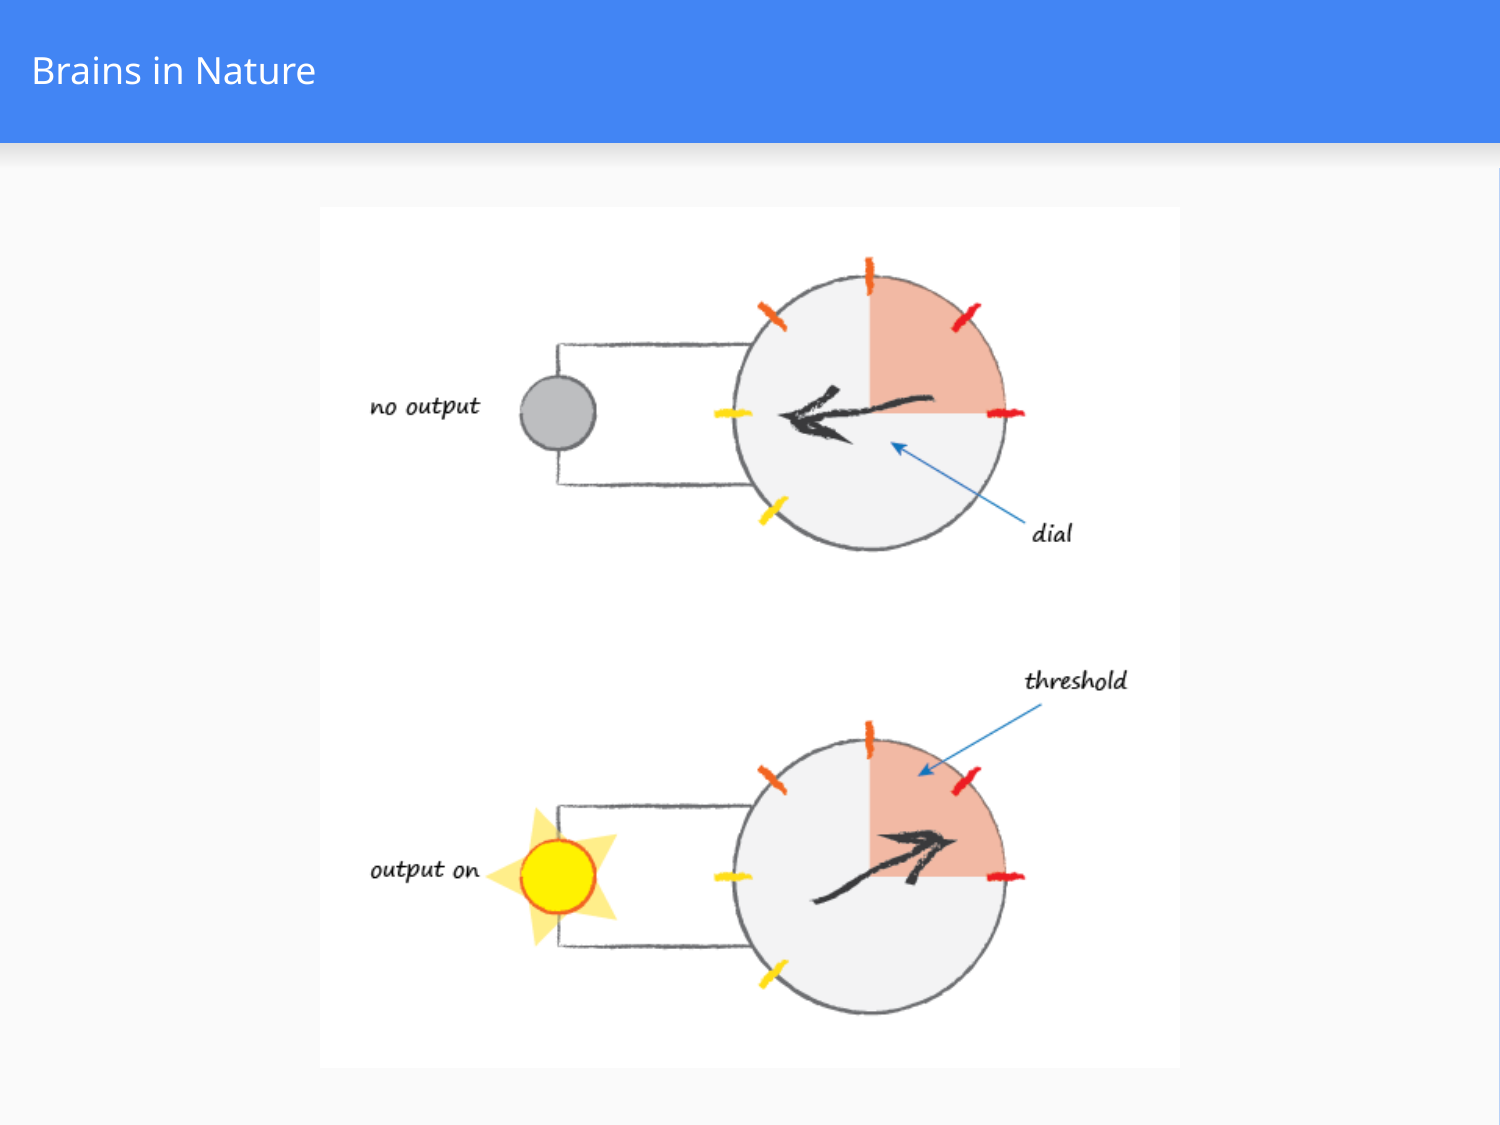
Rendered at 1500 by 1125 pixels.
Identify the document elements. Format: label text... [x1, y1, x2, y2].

picture [320, 207, 1180, 1068]
title Brains in Nature [16, 3, 1464, 136]
